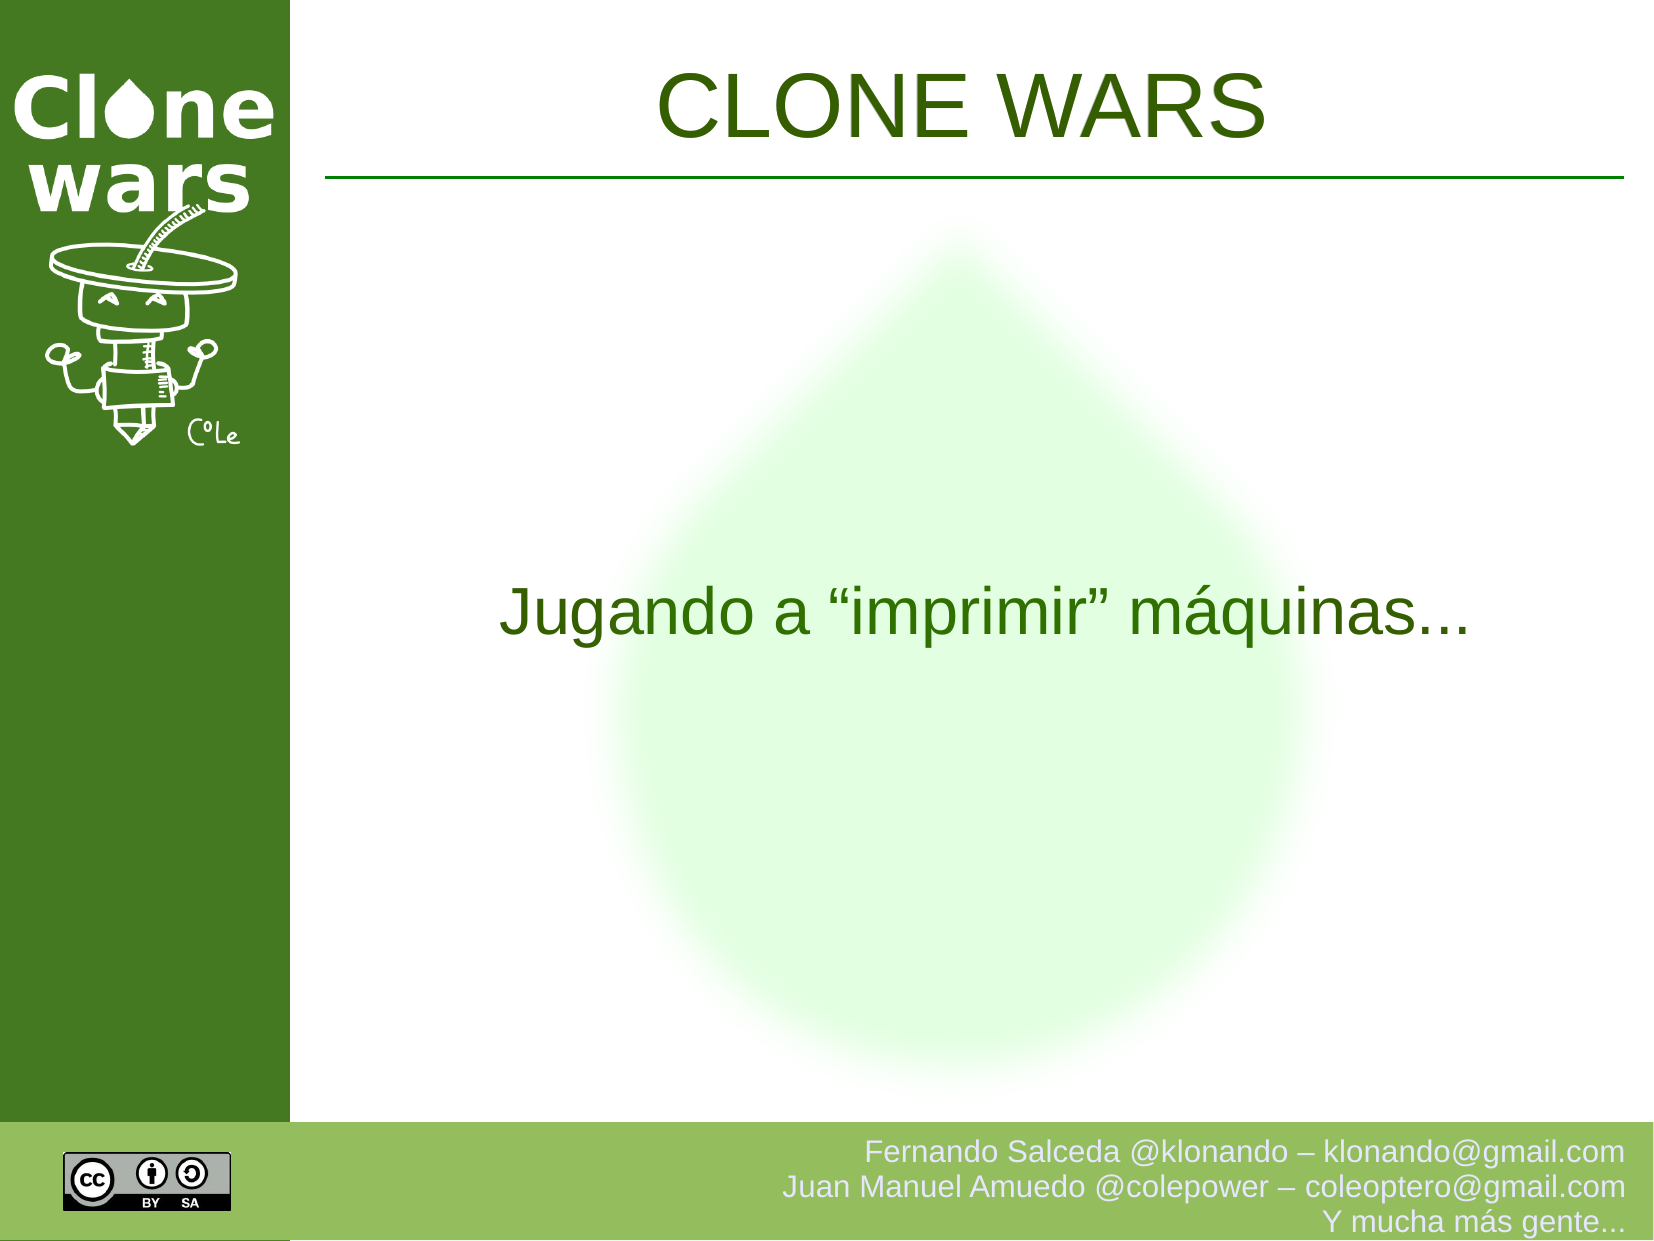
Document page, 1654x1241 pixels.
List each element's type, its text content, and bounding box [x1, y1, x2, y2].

title CLONE WARS [413, 179, 561, 183]
subtitle Jugando a “imprimir” máquinas... [1359, 183, 1583, 1040]
subtitle Jugando a “imprimir” máquinas... [389, 183, 561, 1040]
text_box Fernando Salceda @klonando – klonando@gmail.com Juan Manuel Amuedo @colepower – coleoptero@gmail.com Y mucha más gente... [767, 1127, 1654, 1241]
title CLONE WARS [413, 17, 1512, 176]
title CLONE WARS [1359, 179, 1512, 183]
picture [0, 0, 290, 1122]
text_box [0, 1122, 1654, 1241]
picture [561, 178, 1359, 1122]
picture [63, 1152, 231, 1211]
